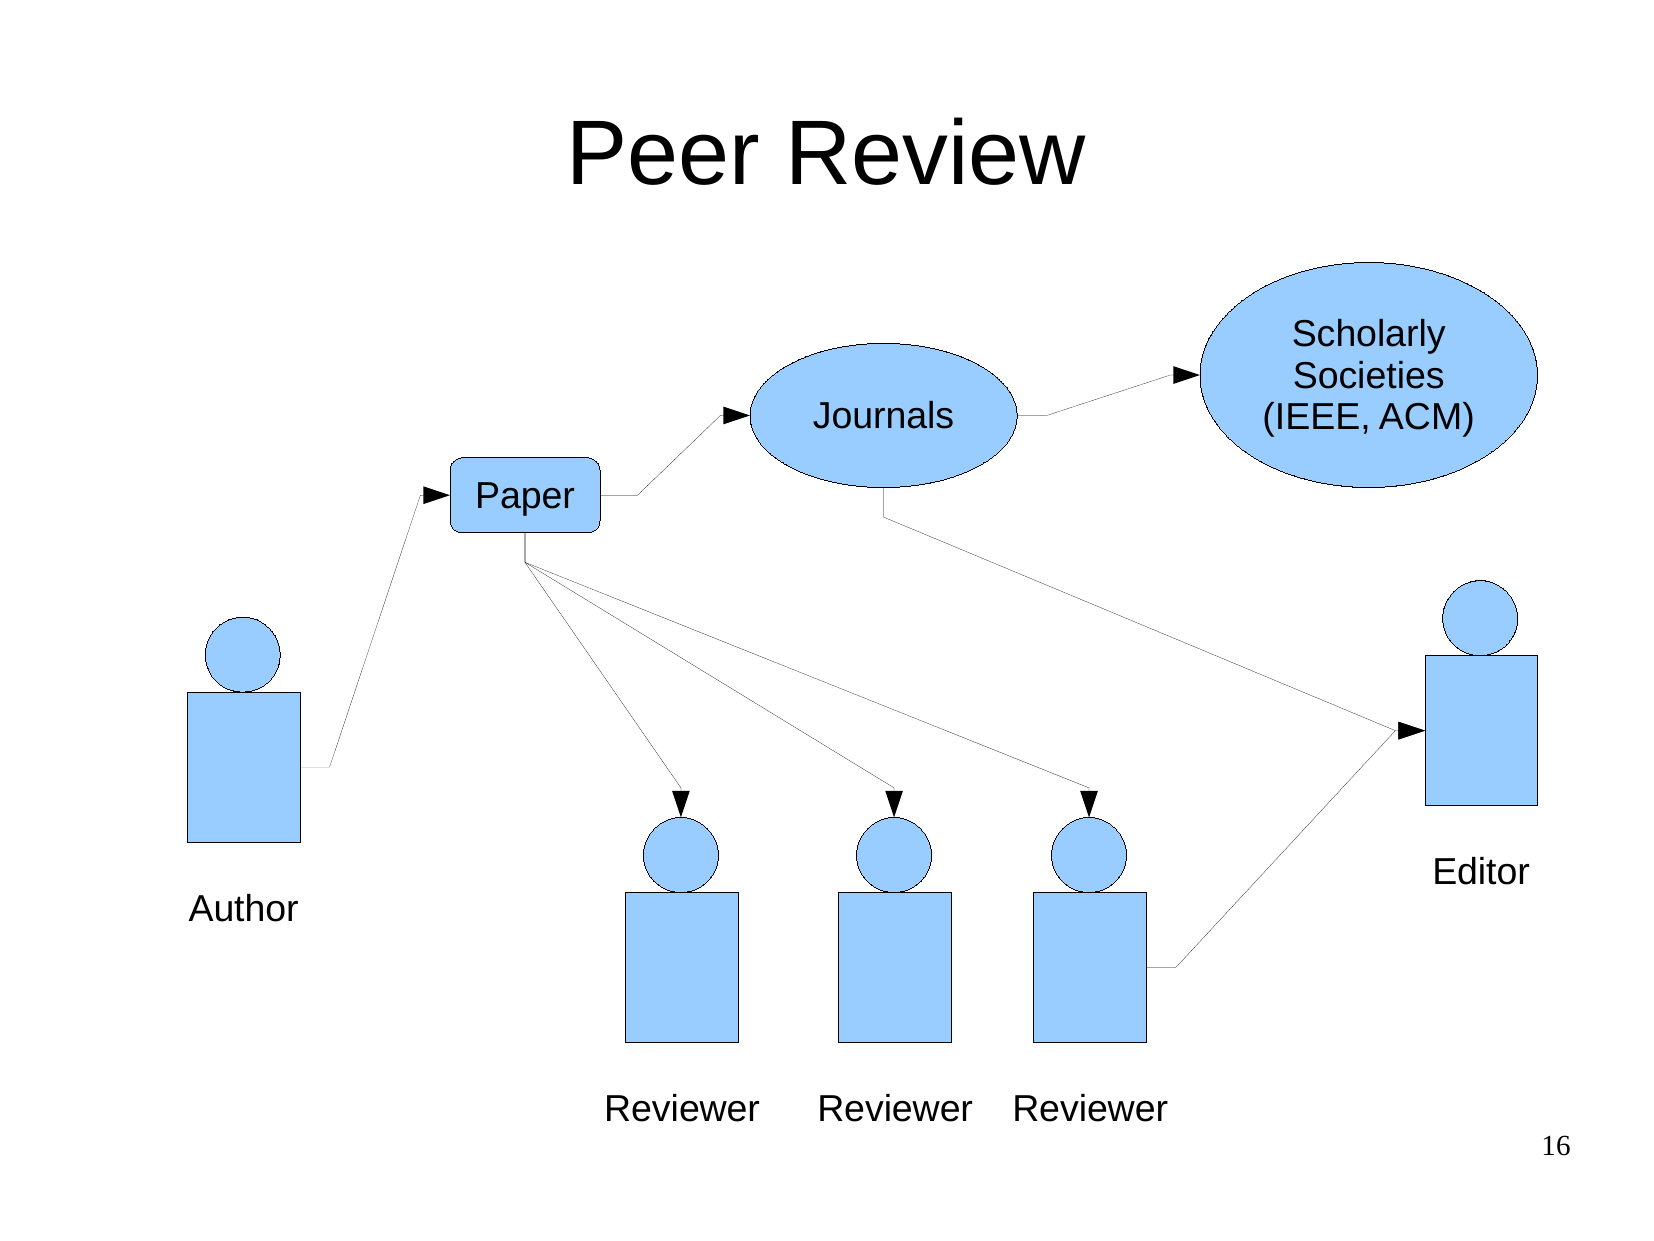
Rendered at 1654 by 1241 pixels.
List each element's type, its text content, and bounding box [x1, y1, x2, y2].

text_box Reviewer [996, 1079, 1184, 1137]
text_box Author [150, 879, 338, 937]
text_box [1033, 817, 1147, 1043]
text_box [1425, 580, 1538, 806]
title Peer Review [82, 49, 1571, 257]
text_box [187, 617, 301, 843]
text_box Reviewer [801, 1079, 989, 1137]
text_box Scholarly Societies (IEEE, ACM) [1200, 262, 1538, 488]
text_box Journals [750, 343, 1018, 488]
text_box Editor [1387, 843, 1576, 900]
text_box Paper [450, 457, 601, 533]
text_box [838, 817, 952, 1043]
text_box Reviewer [588, 1079, 776, 1137]
text_box [625, 817, 739, 1043]
